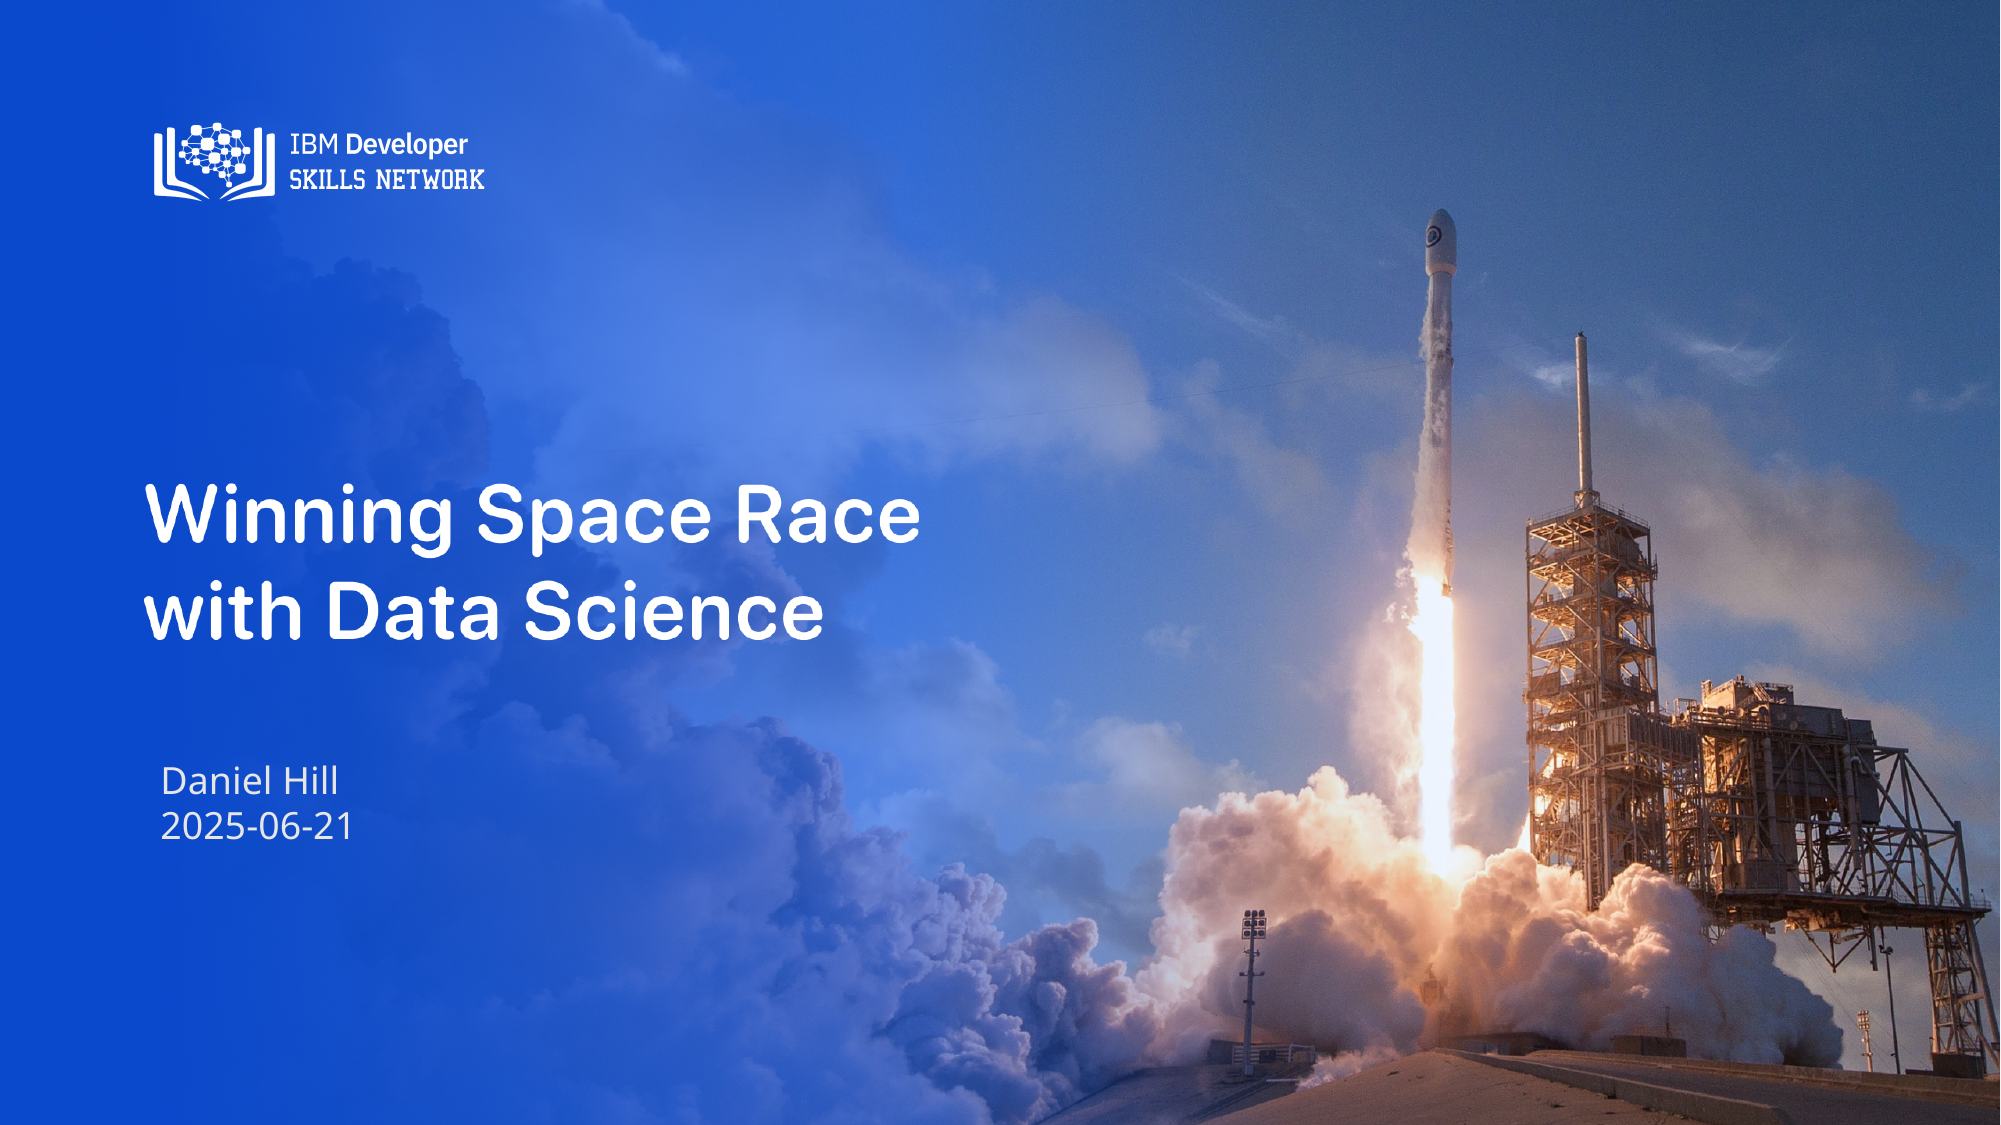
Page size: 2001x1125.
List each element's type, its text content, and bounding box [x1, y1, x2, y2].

picture [0, 0, 2001, 1125]
text_box Daniel Hill 2025-06-21 [145, 749, 559, 855]
